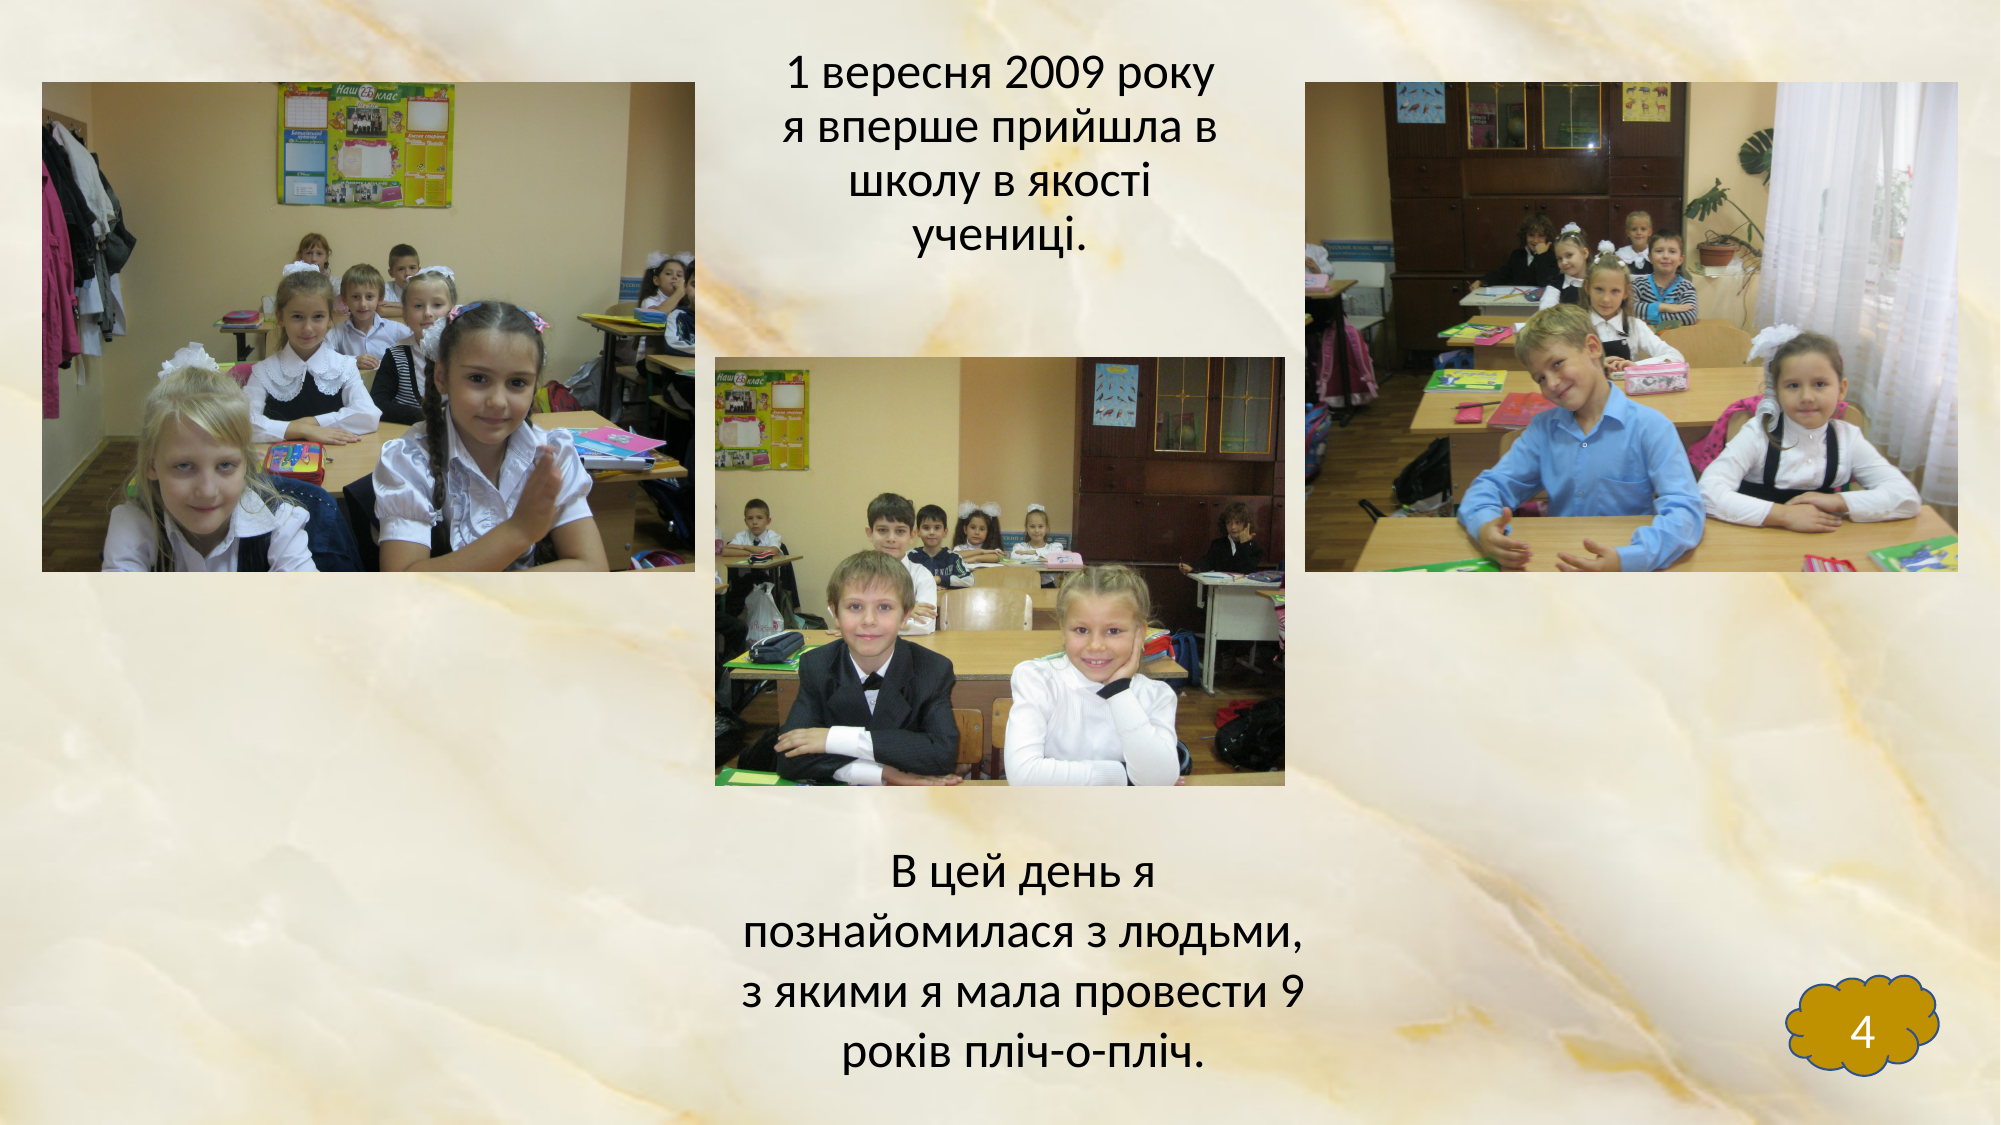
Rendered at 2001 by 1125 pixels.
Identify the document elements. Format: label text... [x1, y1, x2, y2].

text_box 4 [1786, 975, 1939, 1076]
picture [715, 357, 1285, 786]
picture [1305, 82, 1958, 572]
picture [42, 82, 695, 572]
text_box В цей день я познайомилася з людьми, з якими я мала провести 9 років пліч-о-пліч. [715, 829, 1332, 1088]
list 1 вересня 2009 року я вперше прийшла в школу в якості учениці. [758, 37, 1242, 273]
